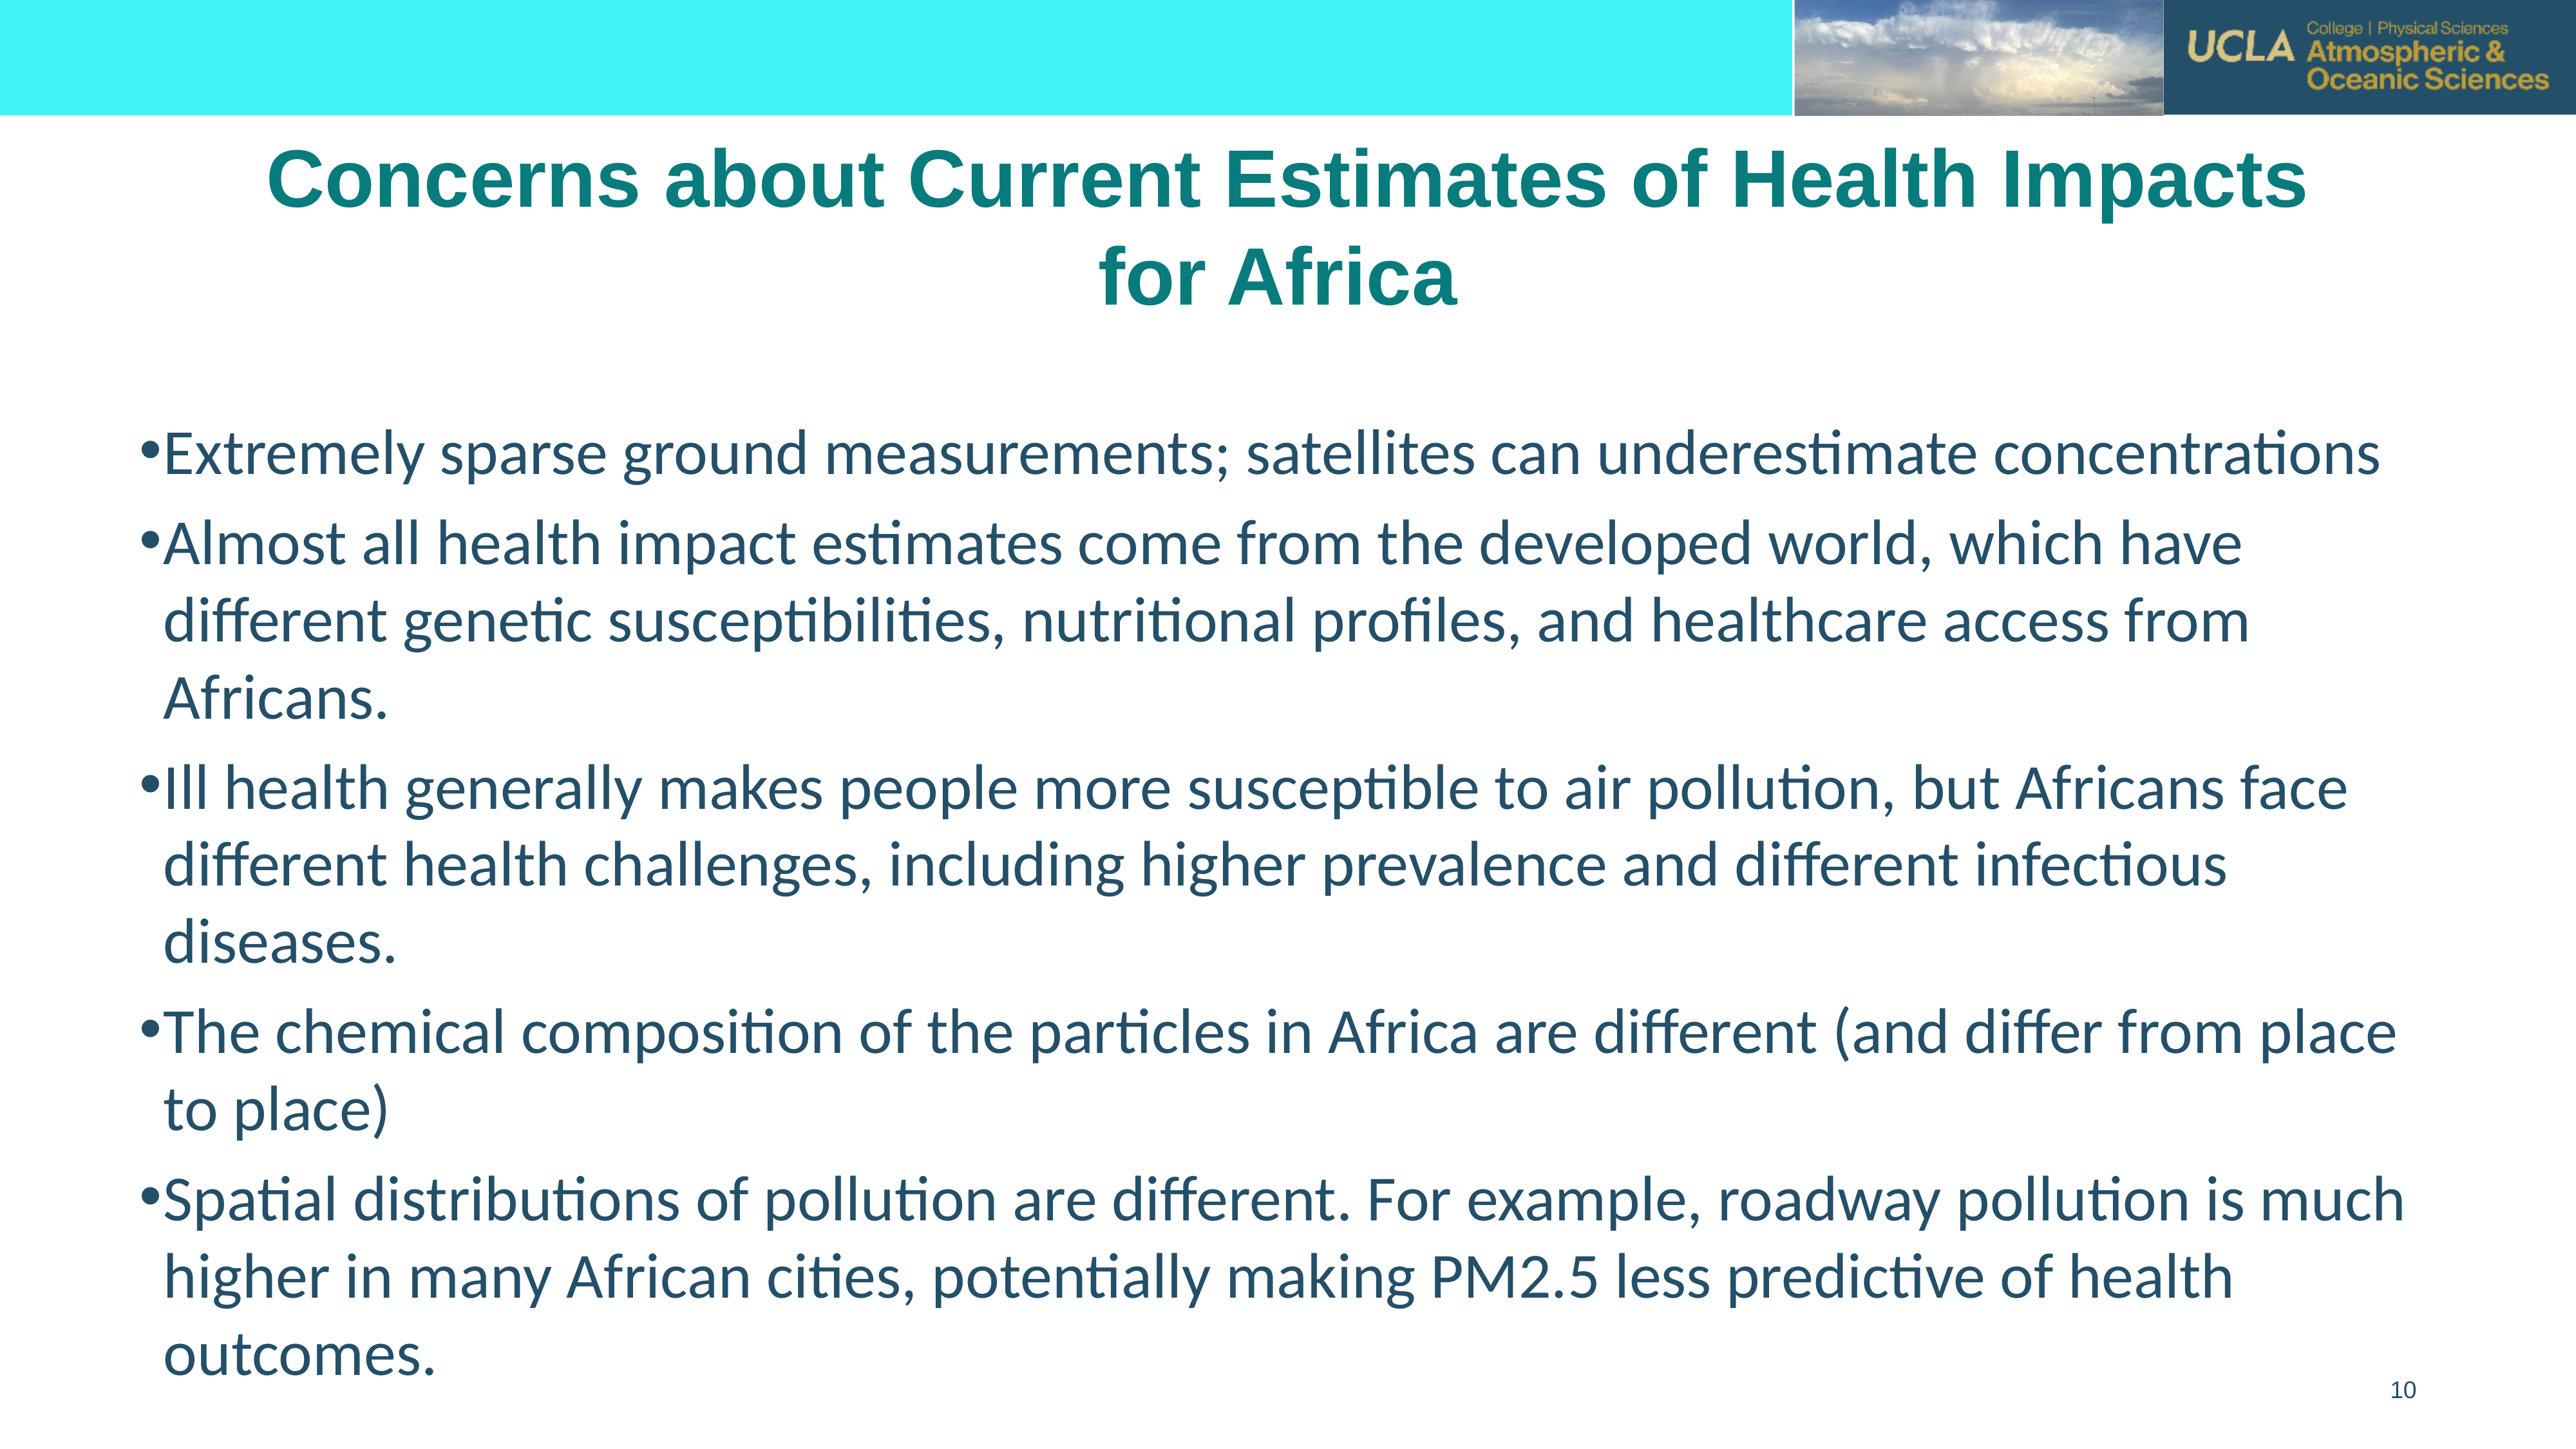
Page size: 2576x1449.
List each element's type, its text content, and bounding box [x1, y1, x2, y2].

picture [1794, 0, 2576, 116]
title Concerns about Current Estimates of Health Impacts for Africa [195, 120, 2383, 326]
list Extremely sparse ground measurements; satellites can underestimate concentrations Almost all health impact estimates come from the developed world, which have different genetic susceptibilities, nutritional profiles, and healthcare access from Africans. Ill health generally makes people more susceptible to air pollution, but Africans face different health challenges, including higher prevalence and different infectious diseases. The chemical composition of the particles in Africa are different (and differ from place to place) Spatial distributions of pollution are different. For example, roadway pollution is much higher in many African cities, potentially making PM2.5 less predictive of health outcomes. [127, 405, 2423, 1447]
